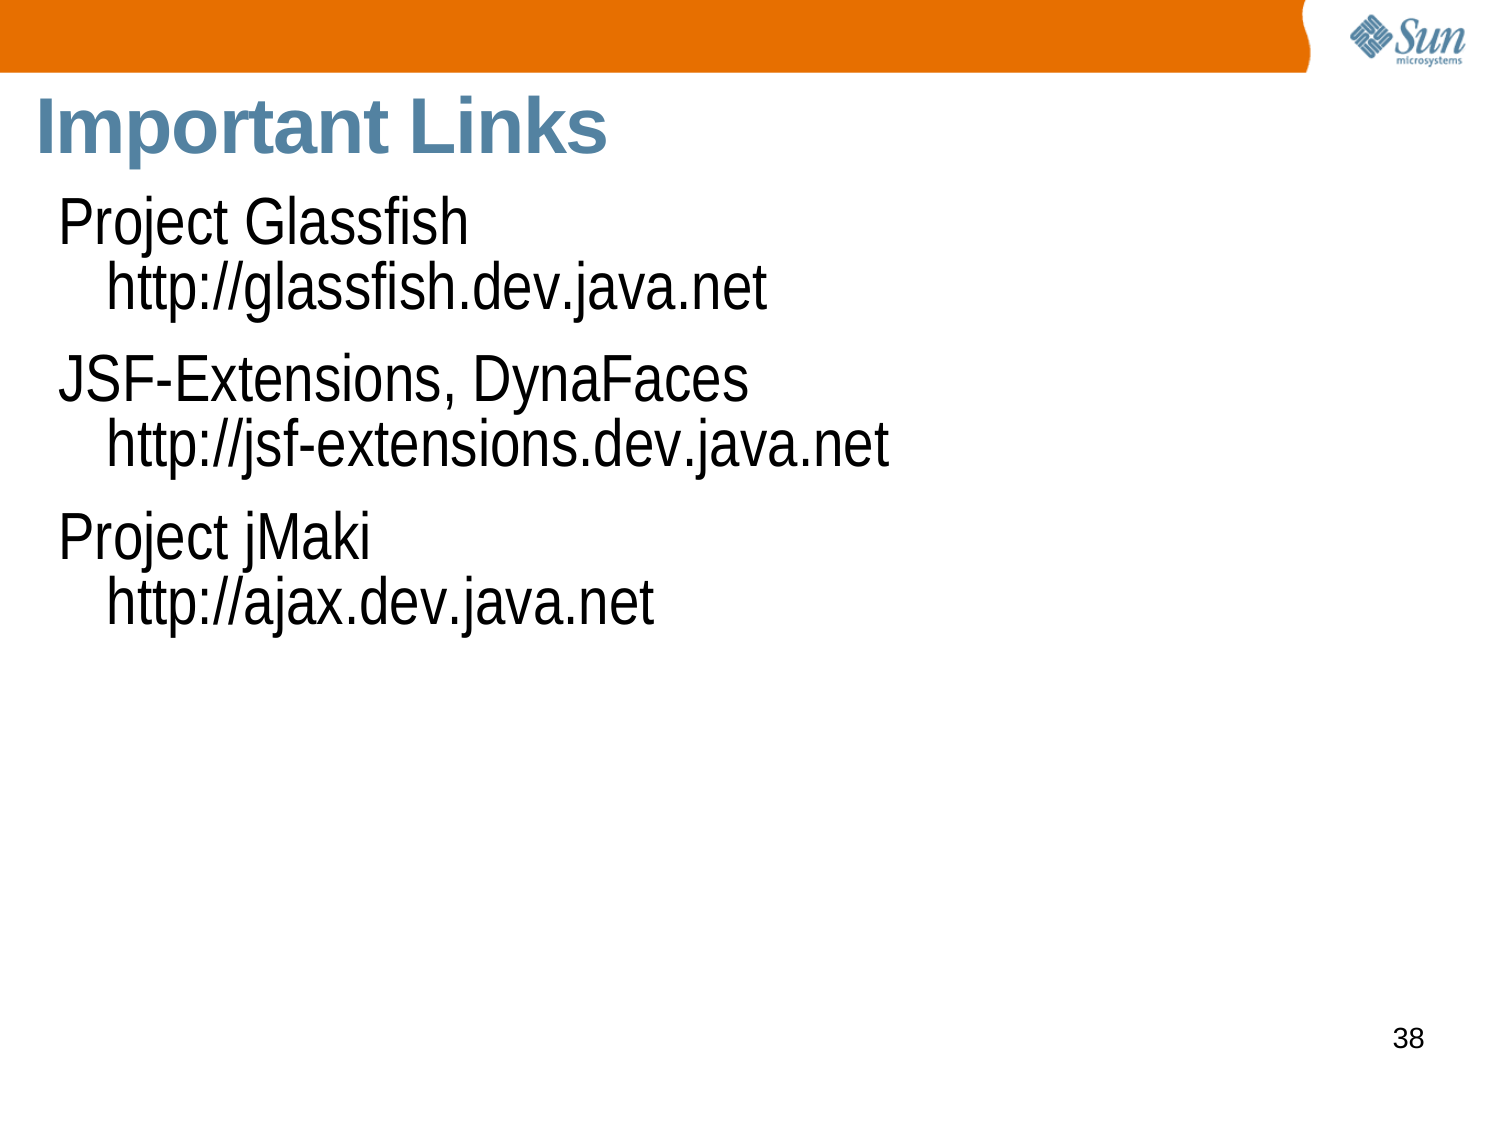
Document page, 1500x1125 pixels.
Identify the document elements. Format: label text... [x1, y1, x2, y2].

picture [0, 0, 1500, 75]
list Project Glassfish http://glassfish.dev.java.net JSF-Extensions, DynaFaces http://jsf-extensions.dev.java.net Project jMaki http://ajax.dev.java.net [39, 191, 1376, 952]
title Important Links [35, 90, 1398, 195]
